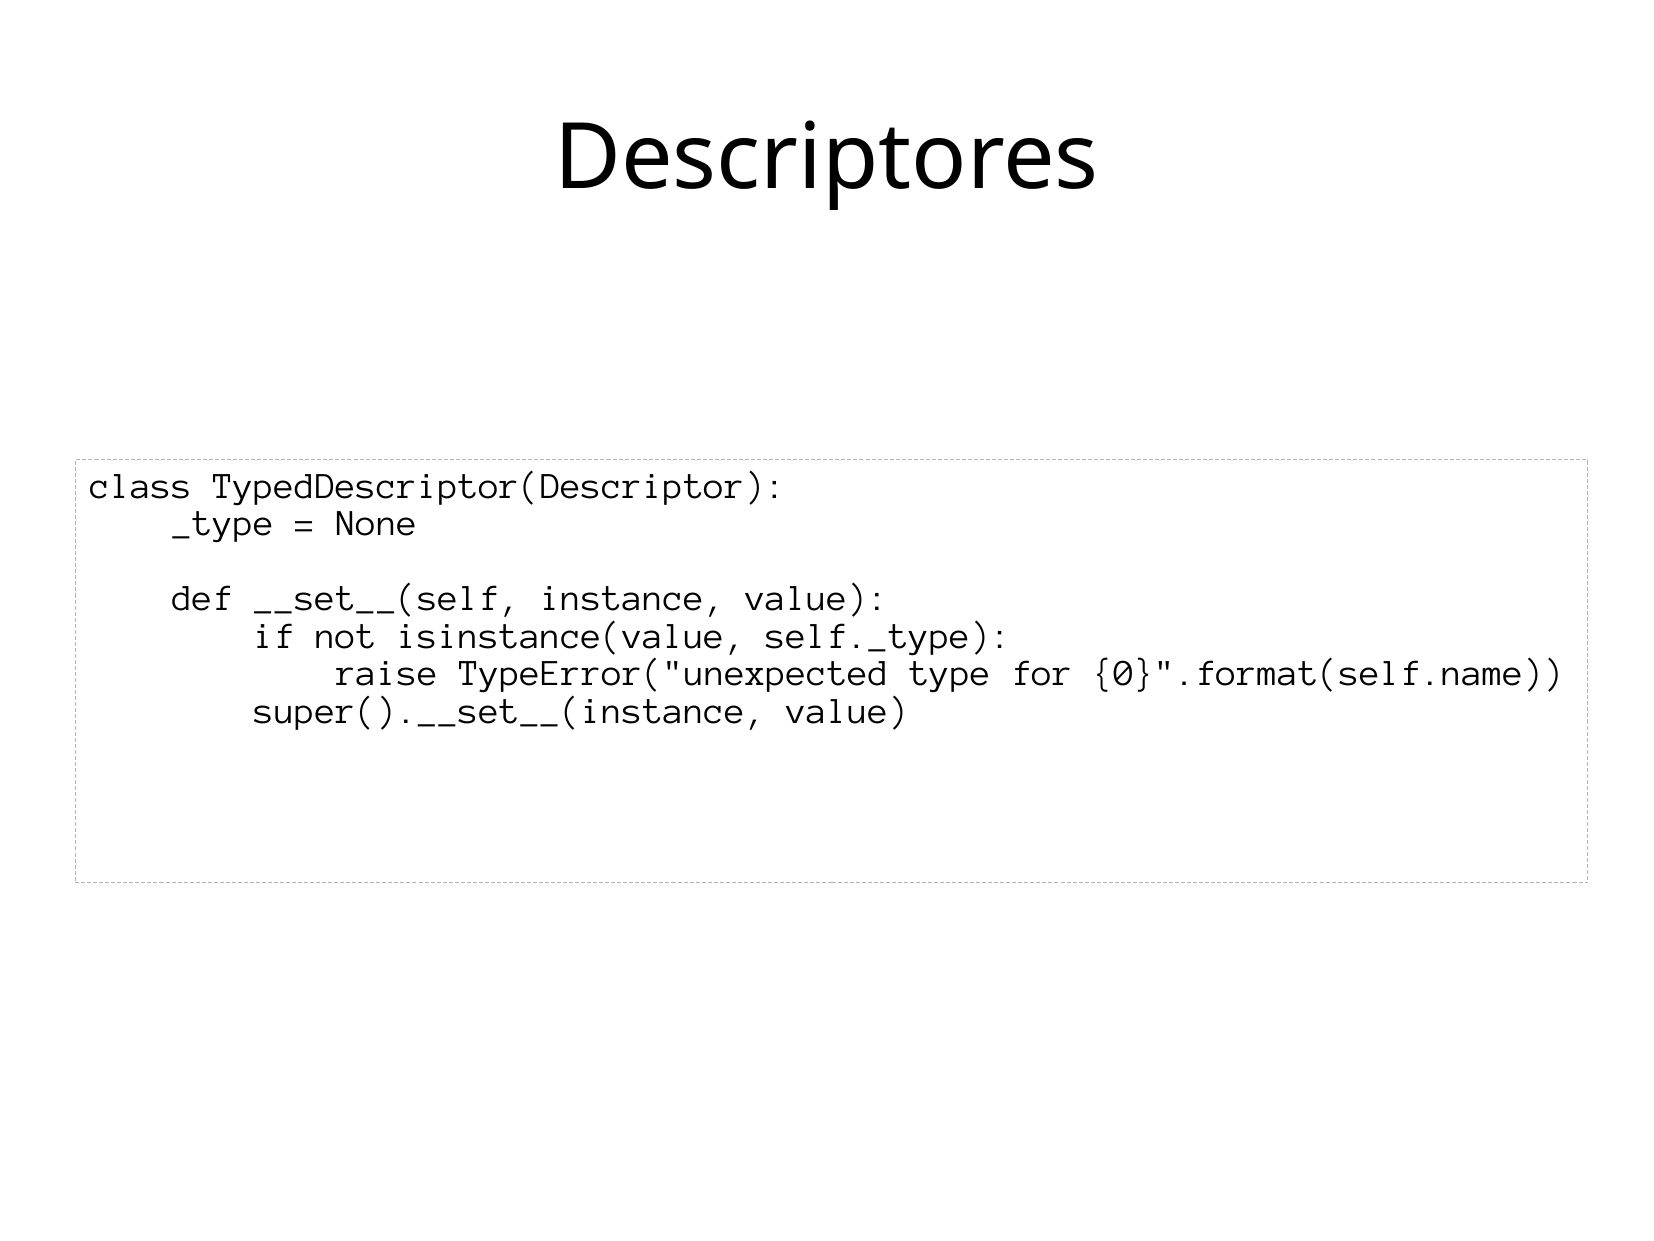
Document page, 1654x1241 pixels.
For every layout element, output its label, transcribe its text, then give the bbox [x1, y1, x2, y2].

title Descriptores [82, 49, 1571, 257]
text_box class TypedDescriptor(Descriptor): _type = None def __set__(self, instance, value): if not isinstance(value, self._type): raise TypeError("unexpected type for {0}".format(self.name)) super().__set__(instance, value) [75, 459, 1588, 757]
